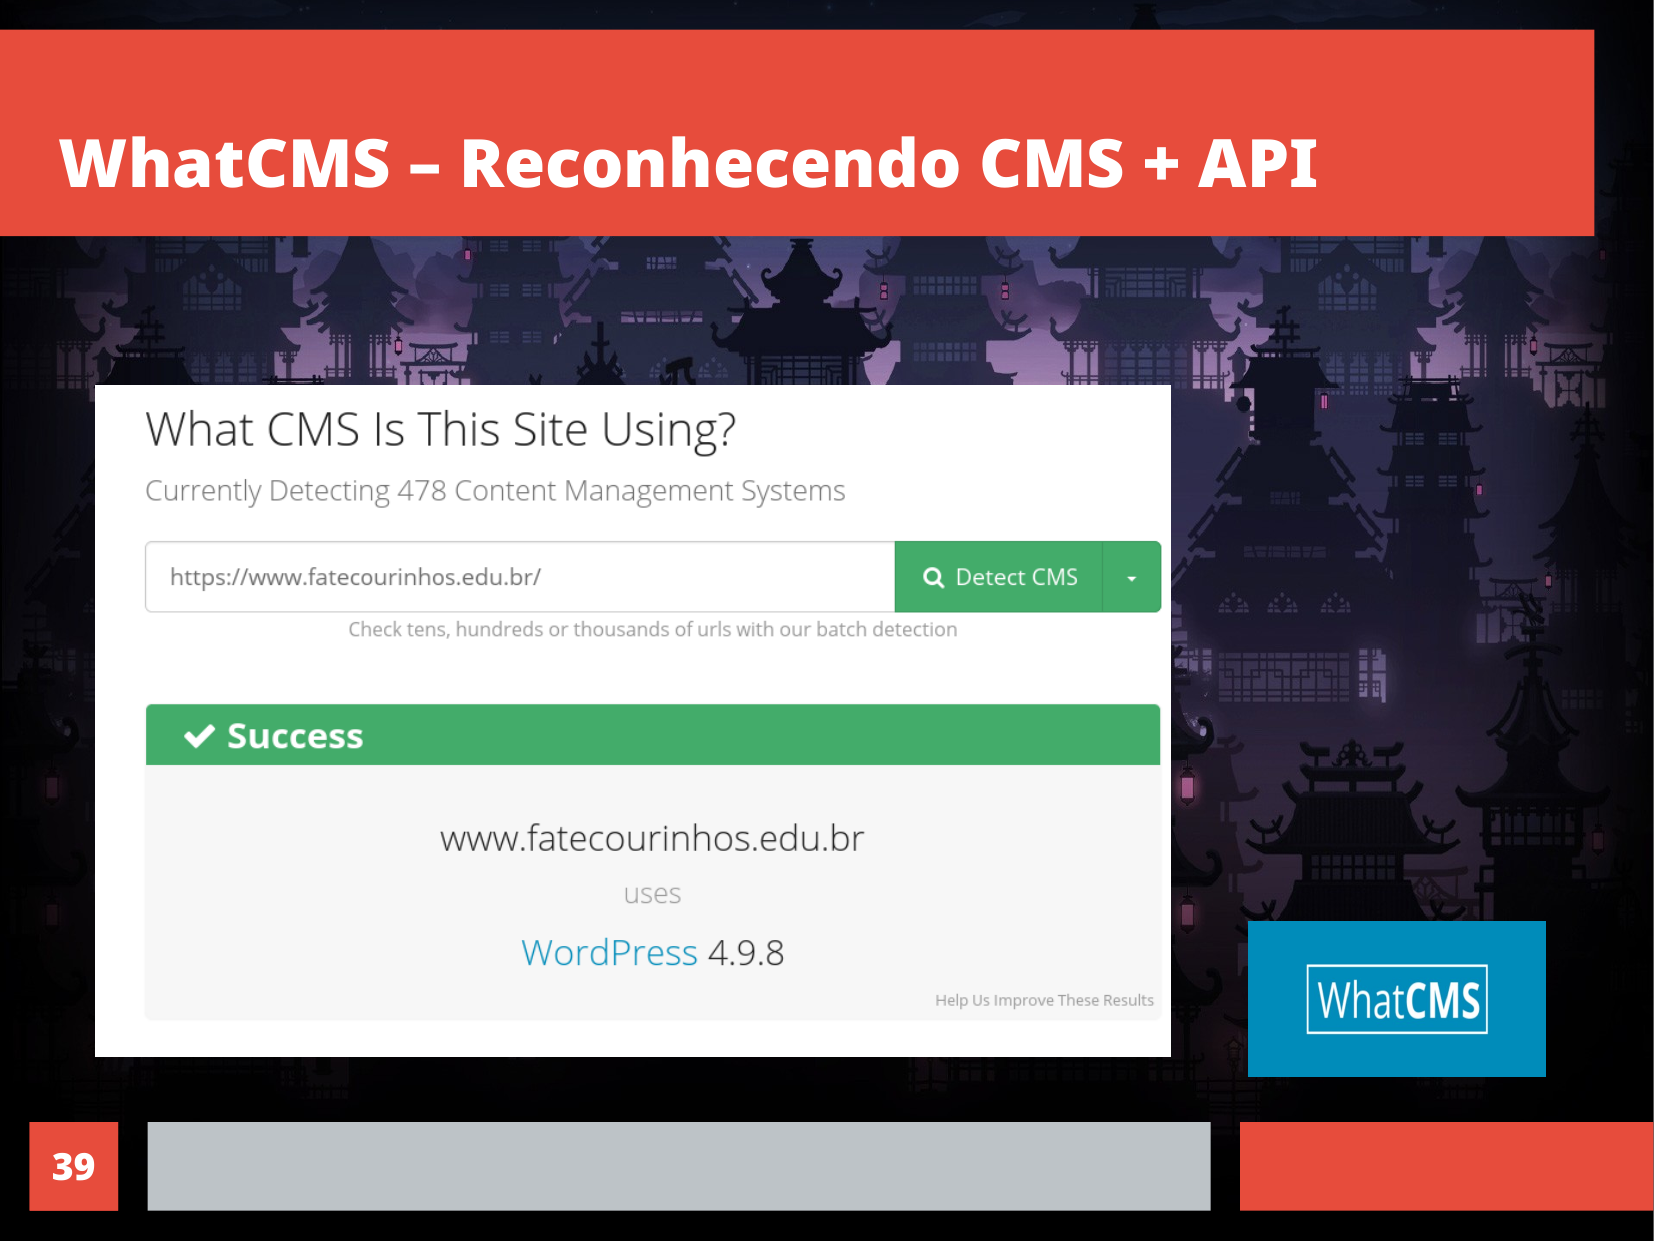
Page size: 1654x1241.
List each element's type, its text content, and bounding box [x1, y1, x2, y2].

picture [0, 0, 1654, 1241]
title WhatCMS – Reconhecendo CMS + API [59, 59, 1595, 207]
